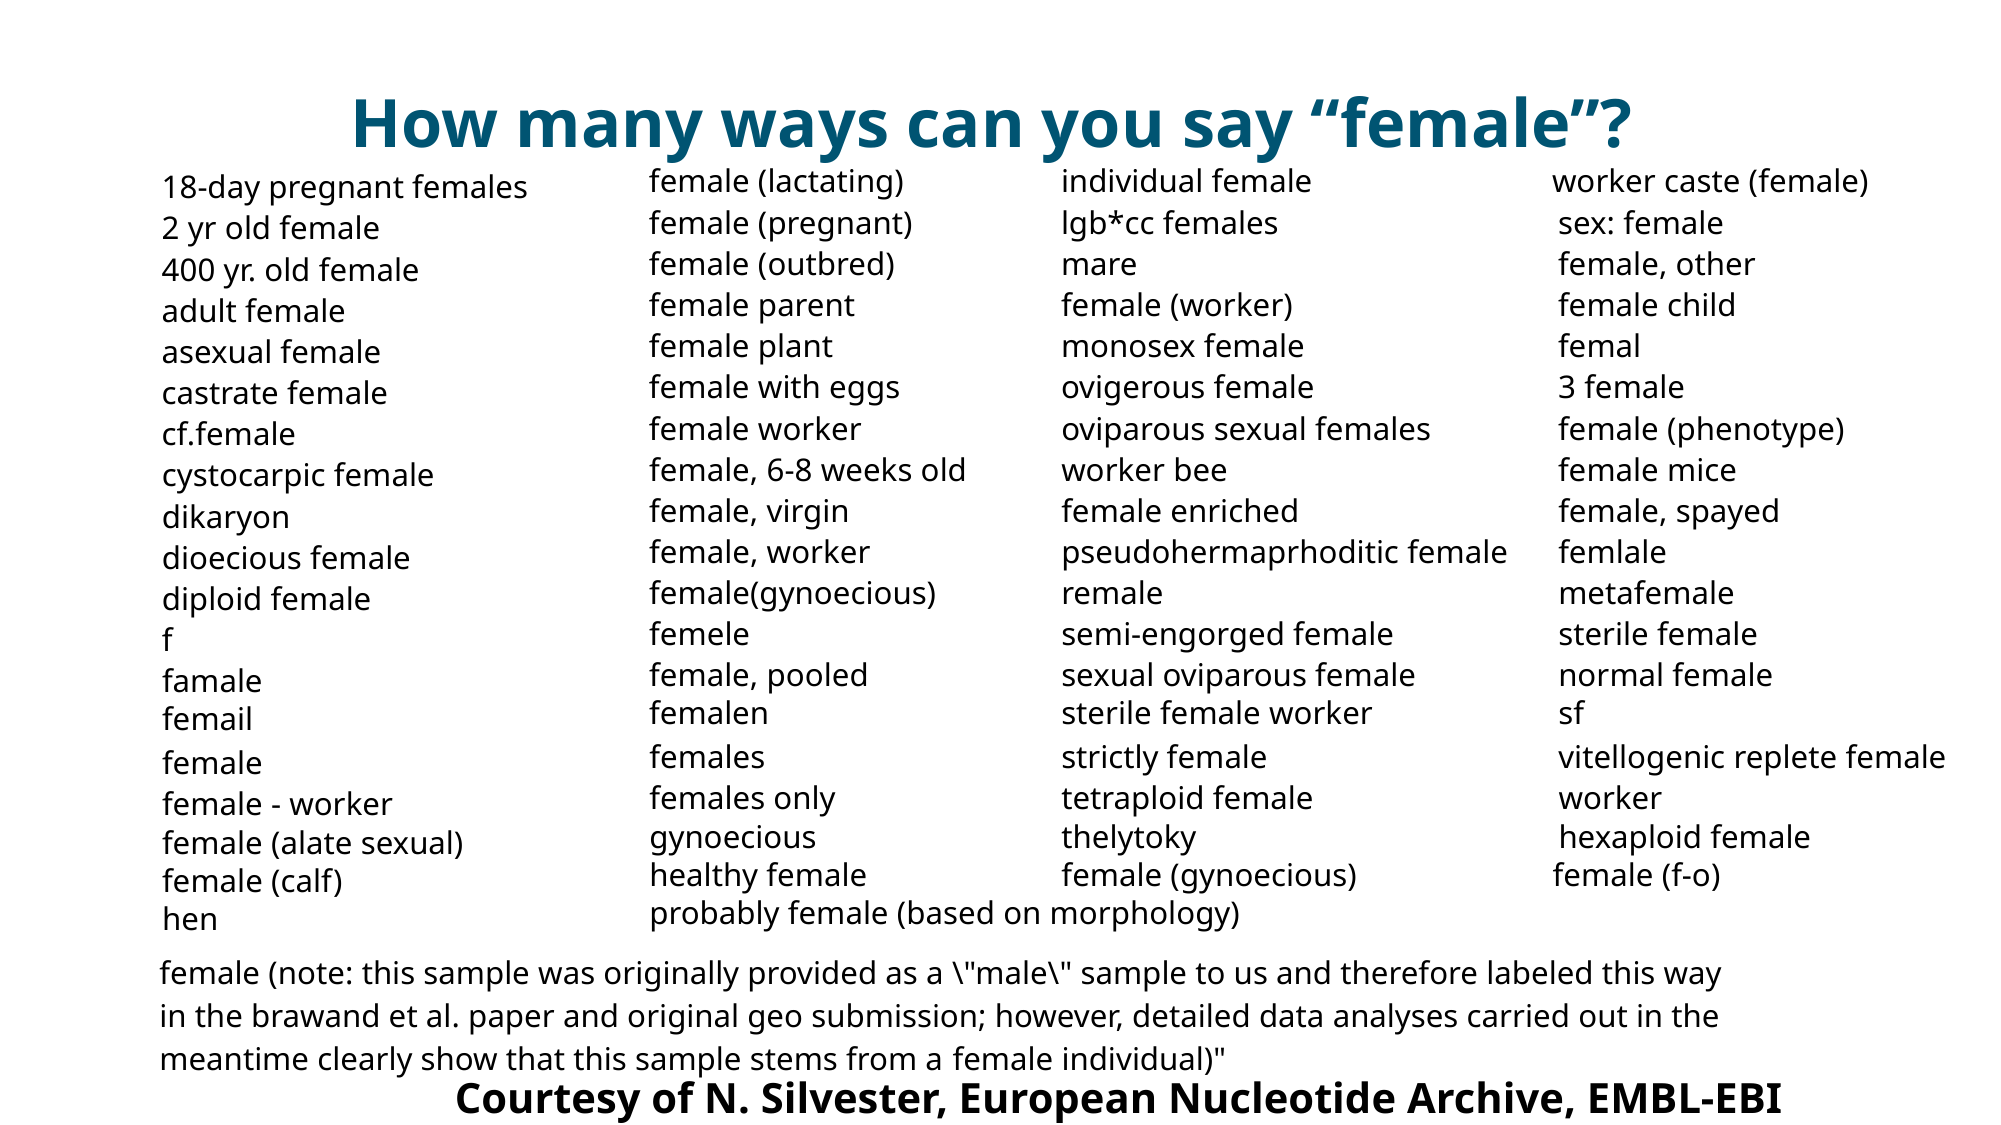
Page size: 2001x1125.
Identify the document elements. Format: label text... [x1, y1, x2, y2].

text_box f [161, 618, 190, 655]
text_box female child [1558, 282, 1761, 320]
text_box semi-engorged female [1061, 612, 1425, 649]
text_box dikaryon [161, 494, 308, 531]
text_box dioecious female [161, 535, 438, 573]
text_box metafemale [1558, 571, 1758, 608]
title How many ways can you say “female”? [141, 35, 1842, 217]
text_box females only [649, 776, 860, 813]
text_box normal female [1558, 653, 1797, 690]
text_box worker bee [1061, 447, 1246, 484]
text_box cf.female [161, 412, 316, 449]
text_box female - worker [162, 782, 418, 819]
text_box female (outbred) [648, 241, 924, 279]
text_box mare [1061, 241, 1153, 279]
text_box remale [1061, 571, 1181, 608]
text_box castrate female [161, 371, 419, 408]
text_box femal [1558, 324, 1657, 361]
text_box female, virgin [649, 488, 876, 526]
text_box sterile female [1558, 612, 1784, 649]
text_box famale [161, 659, 281, 696]
text_box pseudohermaprhoditic female [1061, 529, 1542, 567]
text_box female, worker [649, 529, 894, 567]
text_box sf [1558, 691, 1596, 728]
text_box hexaploid female [1558, 815, 1839, 852]
text_box femalen [649, 691, 788, 728]
text_box female, spayed [1558, 488, 1810, 526]
text_box female, pooled [649, 653, 893, 690]
text_box worker [1558, 776, 1675, 813]
text_box female plant [649, 324, 857, 361]
text_box female (note: this sample was originally provided as a \"male\" sample to us and therefore labeled this way in the brawand et al. paper and original geo submission; however, detailed data analyses carried out in the meantime clearly show that this sample stems from a female individual)" [159, 951, 1867, 1061]
text_box female(gynoecious) [649, 571, 970, 608]
text_box female, other [1558, 241, 1780, 279]
text_box individual female [1060, 159, 1341, 196]
text_box female worker [649, 406, 884, 443]
text_box tetraploid female [1061, 776, 1342, 813]
text_box sexual oviparous female [1061, 653, 1454, 690]
text_box female enriched [1061, 488, 1326, 526]
text_box female (worker) [1061, 282, 1330, 320]
text_box sex: female [1558, 200, 1751, 237]
text_box female (calf) [162, 859, 371, 896]
text_box female (f-o) [1552, 853, 1756, 890]
text_box sterile female worker [1061, 691, 1403, 728]
text_box ovigerous female [1061, 365, 1342, 402]
text_box 18-day pregnant females [161, 165, 567, 202]
text_box thelytoky [1061, 815, 1217, 852]
text_box diploid female [161, 576, 395, 614]
text_box probably female (based on morphology) [649, 891, 1289, 928]
text_box strictly female [1061, 735, 1297, 772]
text_box monosex female [1061, 324, 1331, 361]
text_box female mice [1558, 447, 1763, 484]
text_box female (phenotype) [1558, 406, 1879, 443]
text_box Courtesy of N. Silvester, European Nucleotide Archive, EMBL-EBI [454, 1068, 1987, 1118]
text_box female (alate sexual) [162, 821, 505, 858]
text_box gynoecious [649, 815, 837, 852]
text_box females [649, 735, 784, 772]
text_box femail [161, 697, 270, 734]
text_box 2 yr old female [161, 206, 409, 243]
text_box adult female [161, 288, 370, 326]
text_box healthy female [649, 853, 895, 890]
text_box worker caste (female) [1552, 159, 1906, 196]
text_box female (pregnant) [648, 200, 944, 237]
text_box cystocarpic female [161, 453, 469, 490]
text_box female (gynoecious) [1061, 853, 1392, 890]
text_box oviparous sexual females [1061, 406, 1470, 443]
text_box femlale [1558, 529, 1686, 567]
text_box female with eggs [649, 365, 929, 402]
text_box female (lactating) [648, 159, 939, 196]
text_box vitellogenic replete female [1558, 735, 1988, 772]
text_box asexual female [161, 329, 411, 367]
text_box 3 female [1558, 365, 1707, 402]
text_box femele [649, 612, 768, 649]
text_box female, 6-8 weeks old [649, 447, 1005, 484]
text_box hen [162, 897, 231, 934]
text_box lgb*cc females [1060, 200, 1304, 237]
text_box female parent [648, 282, 880, 320]
text_box female [162, 741, 281, 778]
text_box 400 yr. old female [161, 247, 466, 284]
